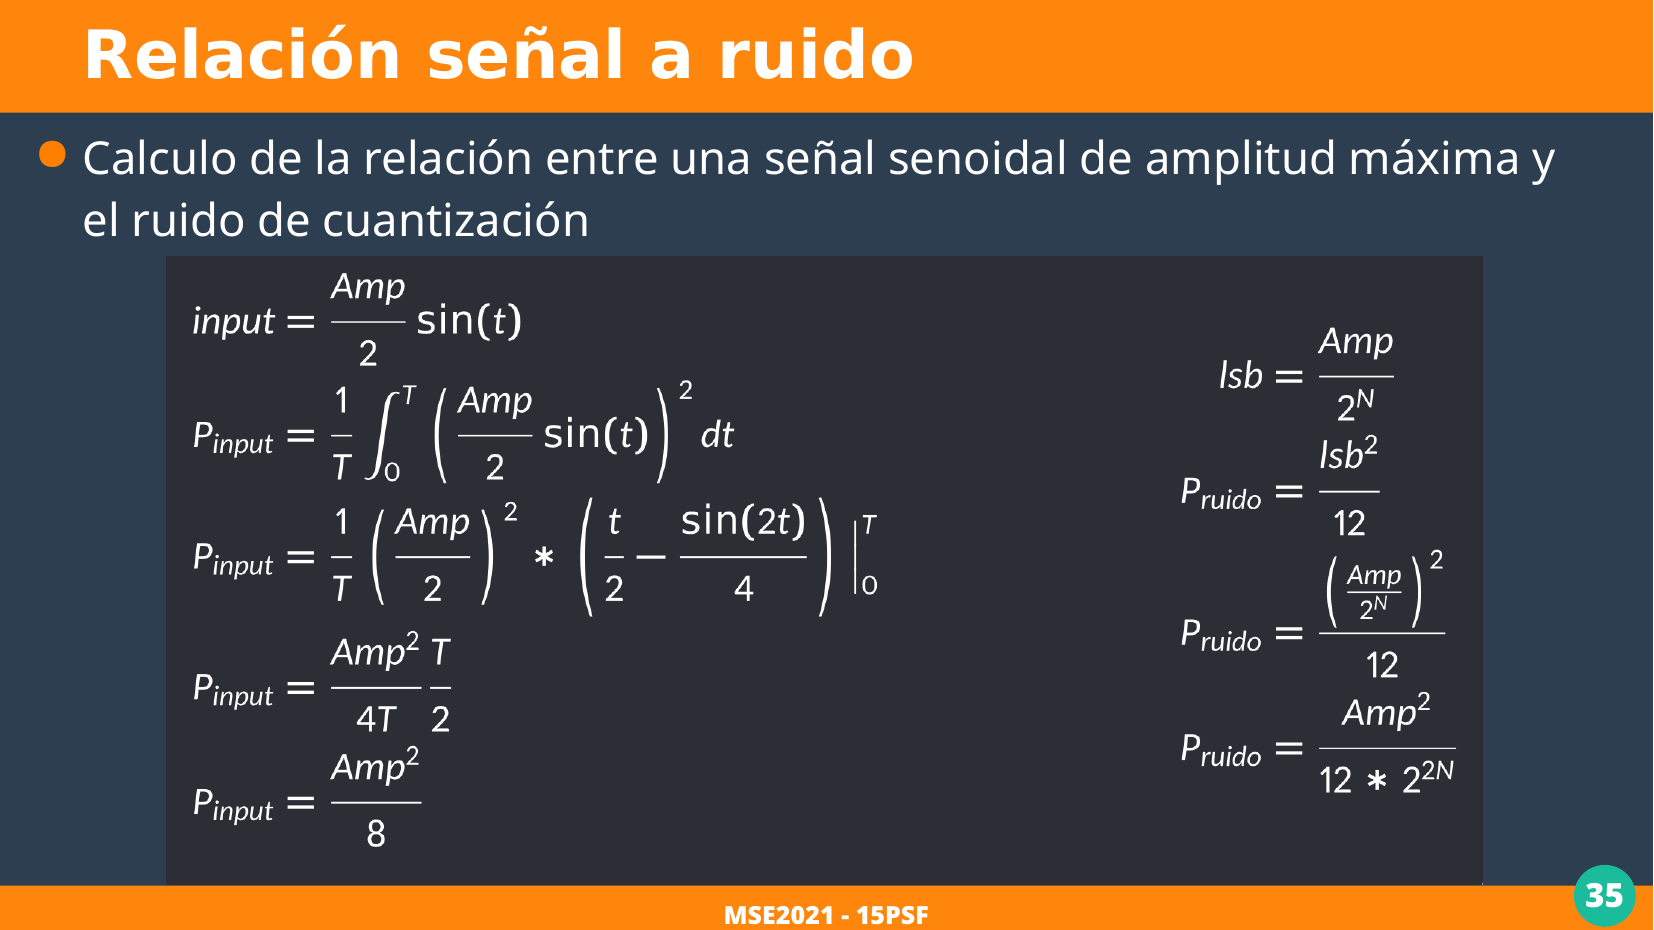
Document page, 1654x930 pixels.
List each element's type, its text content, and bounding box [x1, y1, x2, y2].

picture [166, 256, 1483, 885]
list Calculo de la relación entre una señal senoidal de amplitud máxima y el ruido de cuantización [18, 125, 1576, 251]
title Relación señal a ruido [0, 16, 1651, 113]
